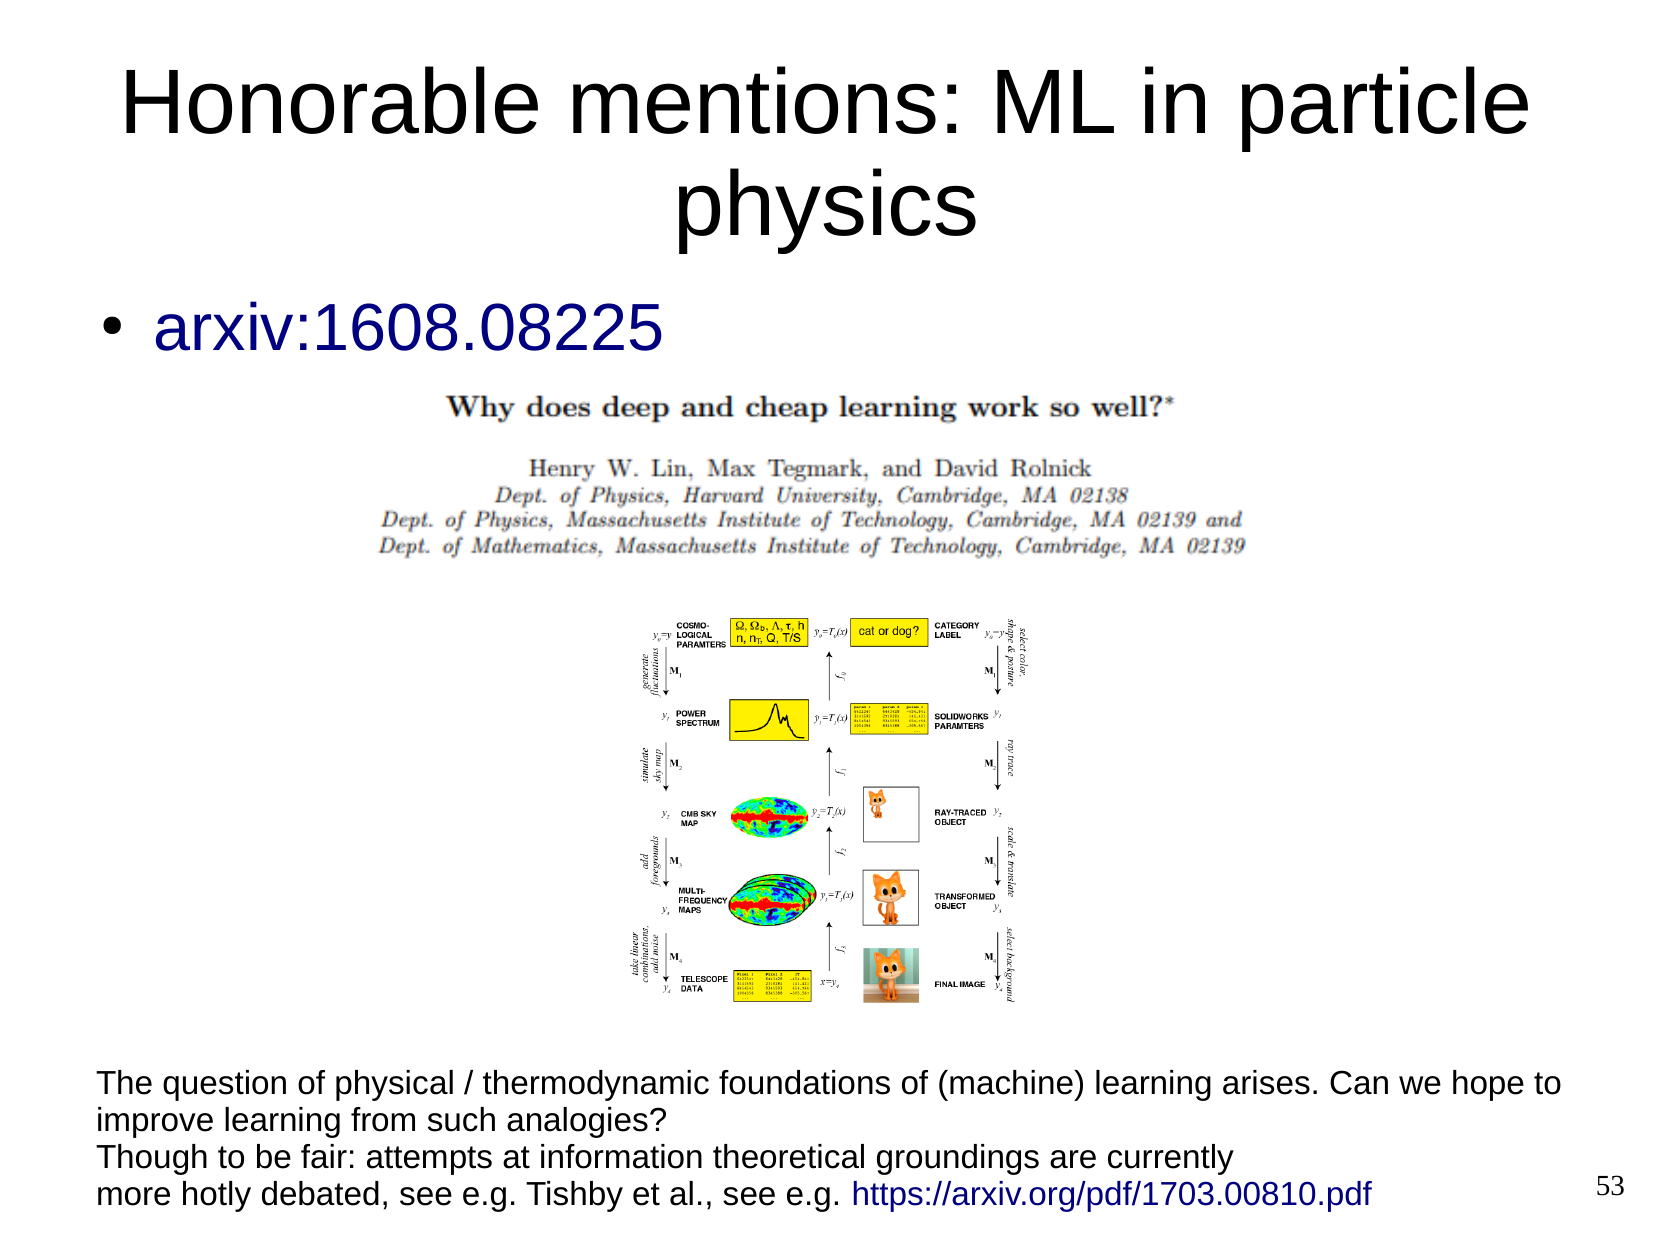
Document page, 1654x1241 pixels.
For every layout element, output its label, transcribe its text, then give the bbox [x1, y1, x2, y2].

list arxiv:1608.08225 [82, 290, 1571, 1010]
picture [262, 357, 1300, 572]
picture [625, 611, 1031, 1010]
text_box The question of physical / thermodynamic foundations of (machine) learning arises. Can we hope to improve learning from such analogies? Though to be fair: attempts at information theoretical groundings are currently more hotly debated, see e.g. Tishby et al., see e.g. https://arxiv.org/pdf/1703.00810.pdf [81, 1057, 1642, 1221]
title Honorable mentions: ML in particle physics [82, 49, 1571, 257]
